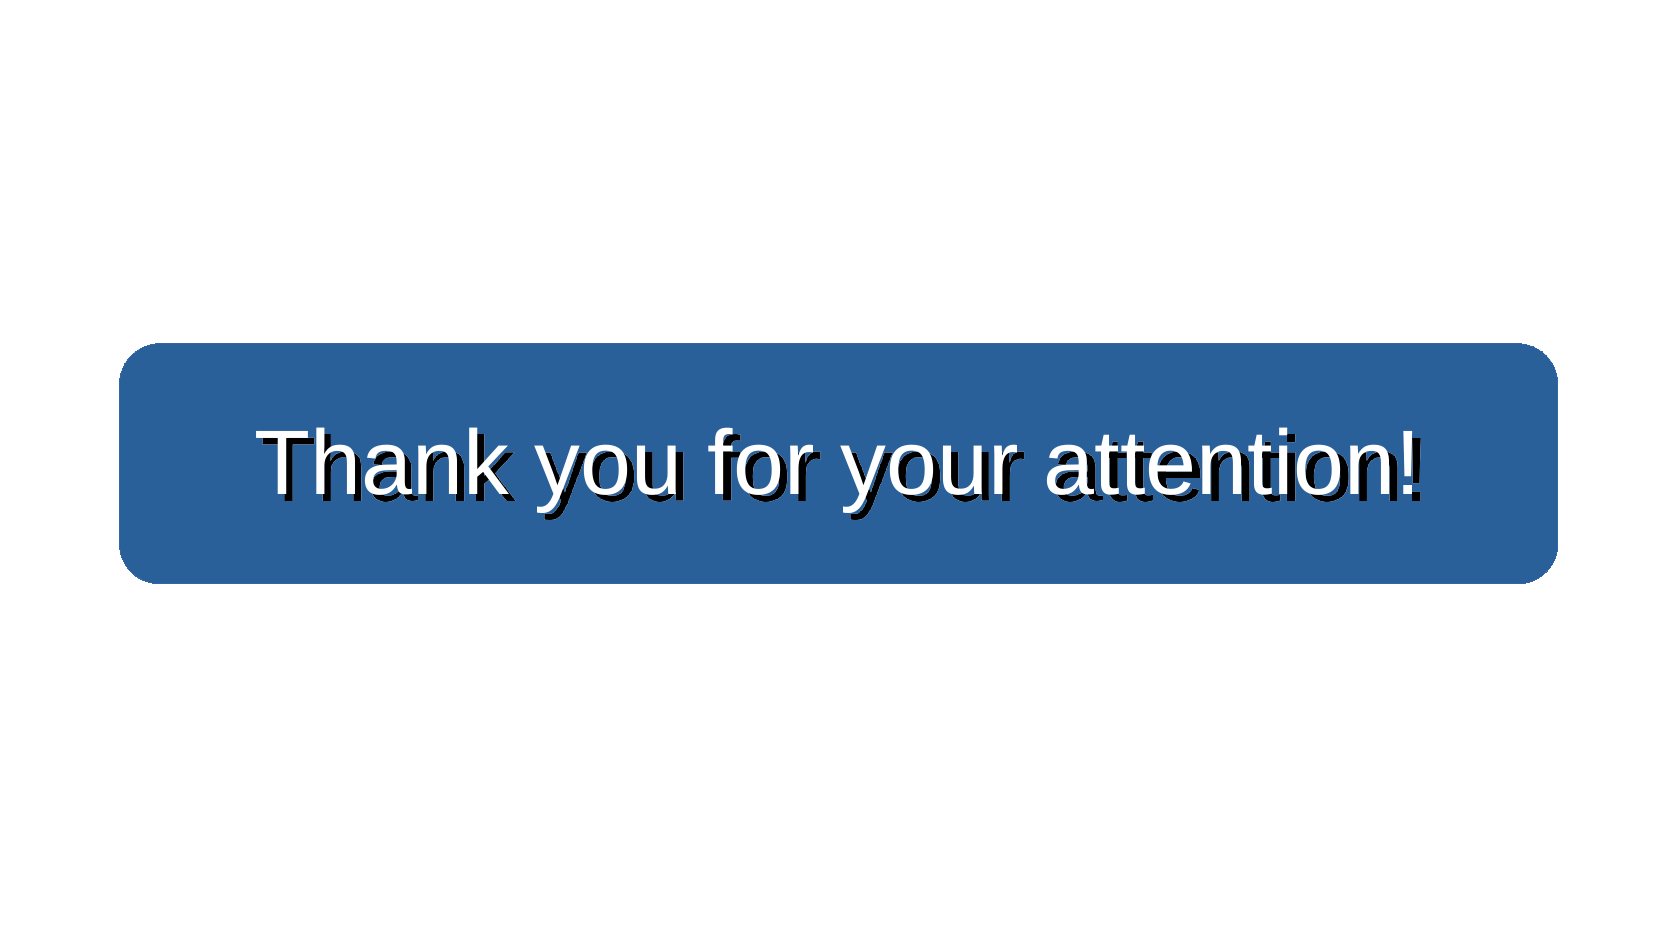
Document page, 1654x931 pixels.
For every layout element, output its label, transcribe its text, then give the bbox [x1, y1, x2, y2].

text_box [119, 343, 1558, 584]
title Thank you for your attention! [133, 379, 1544, 547]
